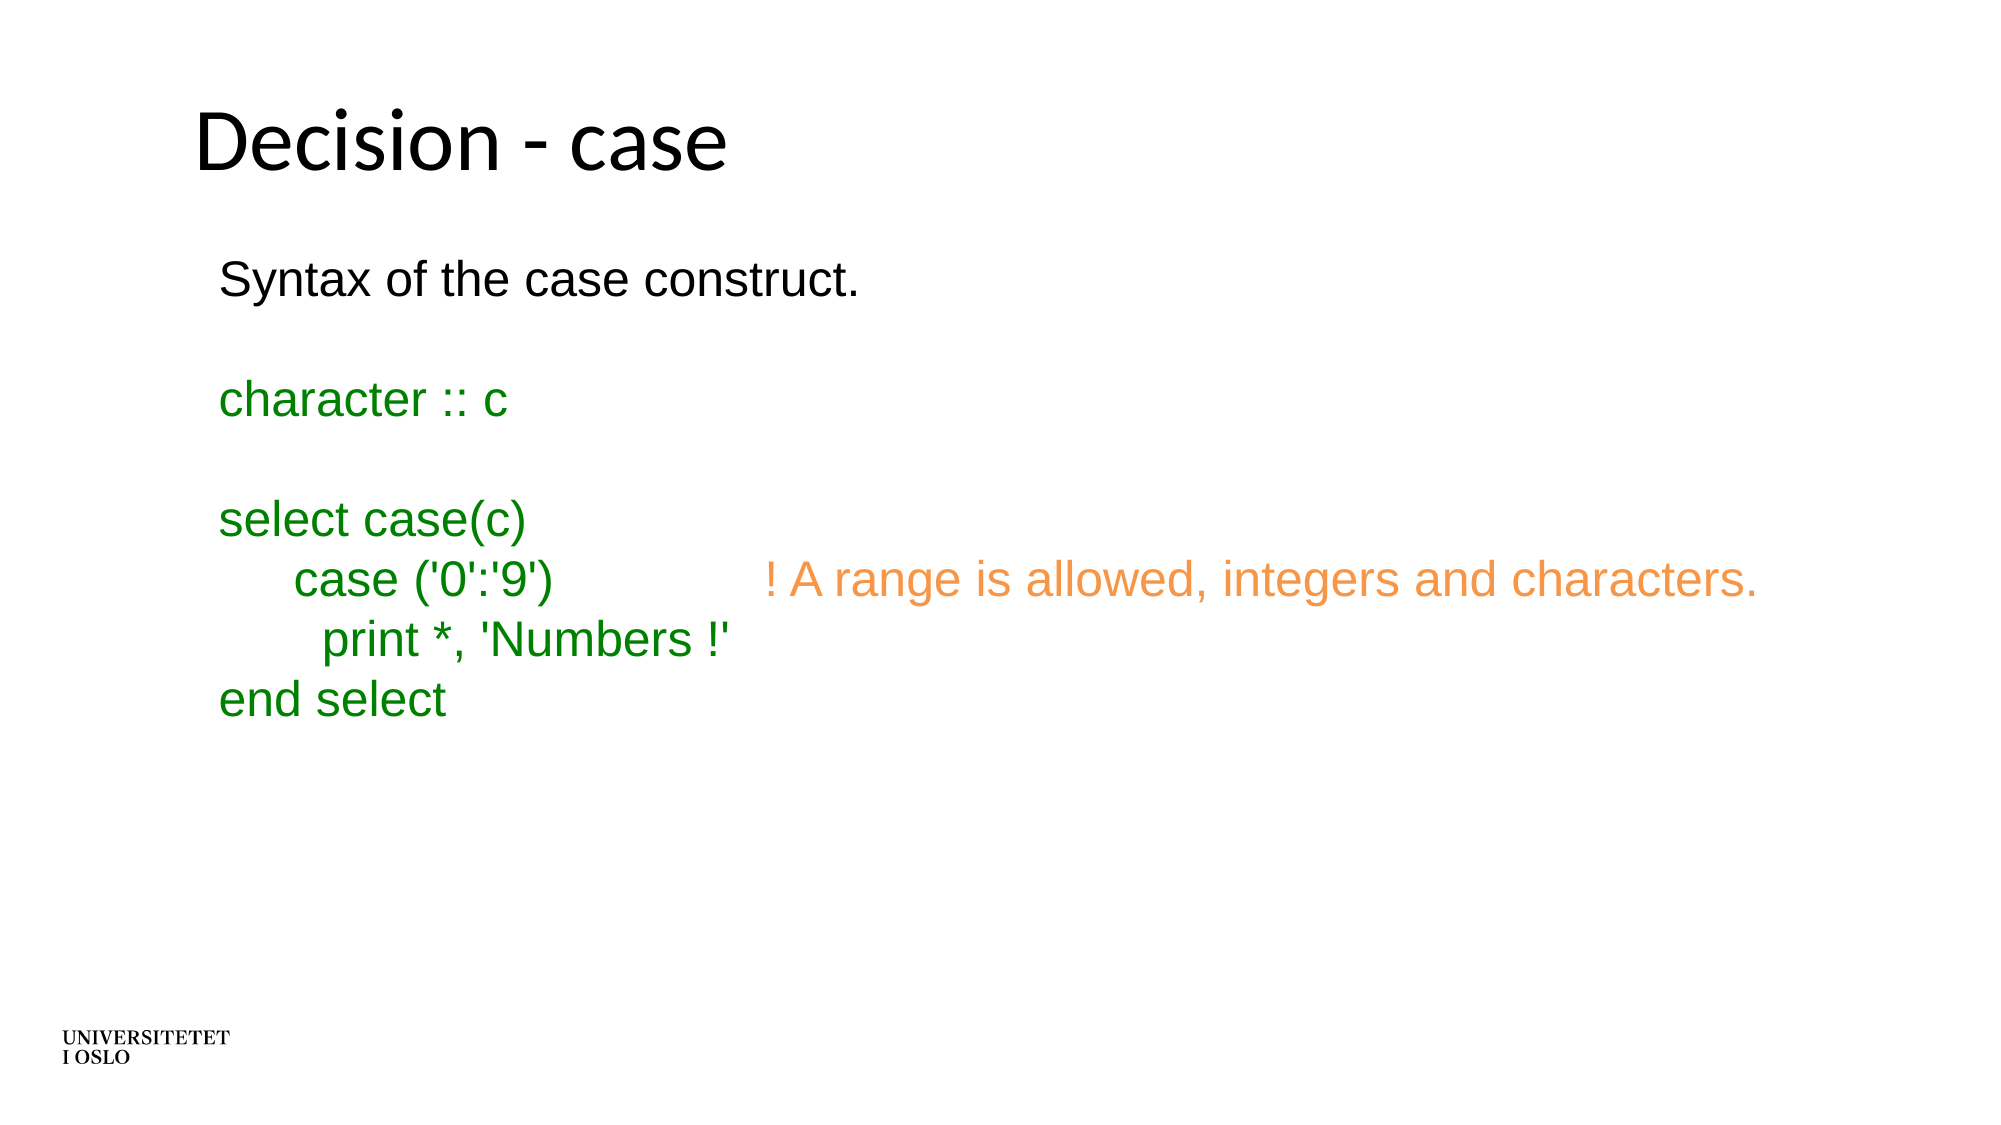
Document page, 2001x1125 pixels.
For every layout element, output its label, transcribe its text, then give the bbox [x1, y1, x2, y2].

text_box Syntax of the case construct. character :: c select case(c) case ('0':'9') ! A range is allowed, integers and characters. print *, 'Numbers !' end select [198, 226, 1969, 1004]
picture [62, 1030, 230, 1064]
text_box Decision - case [174, 61, 1879, 176]
